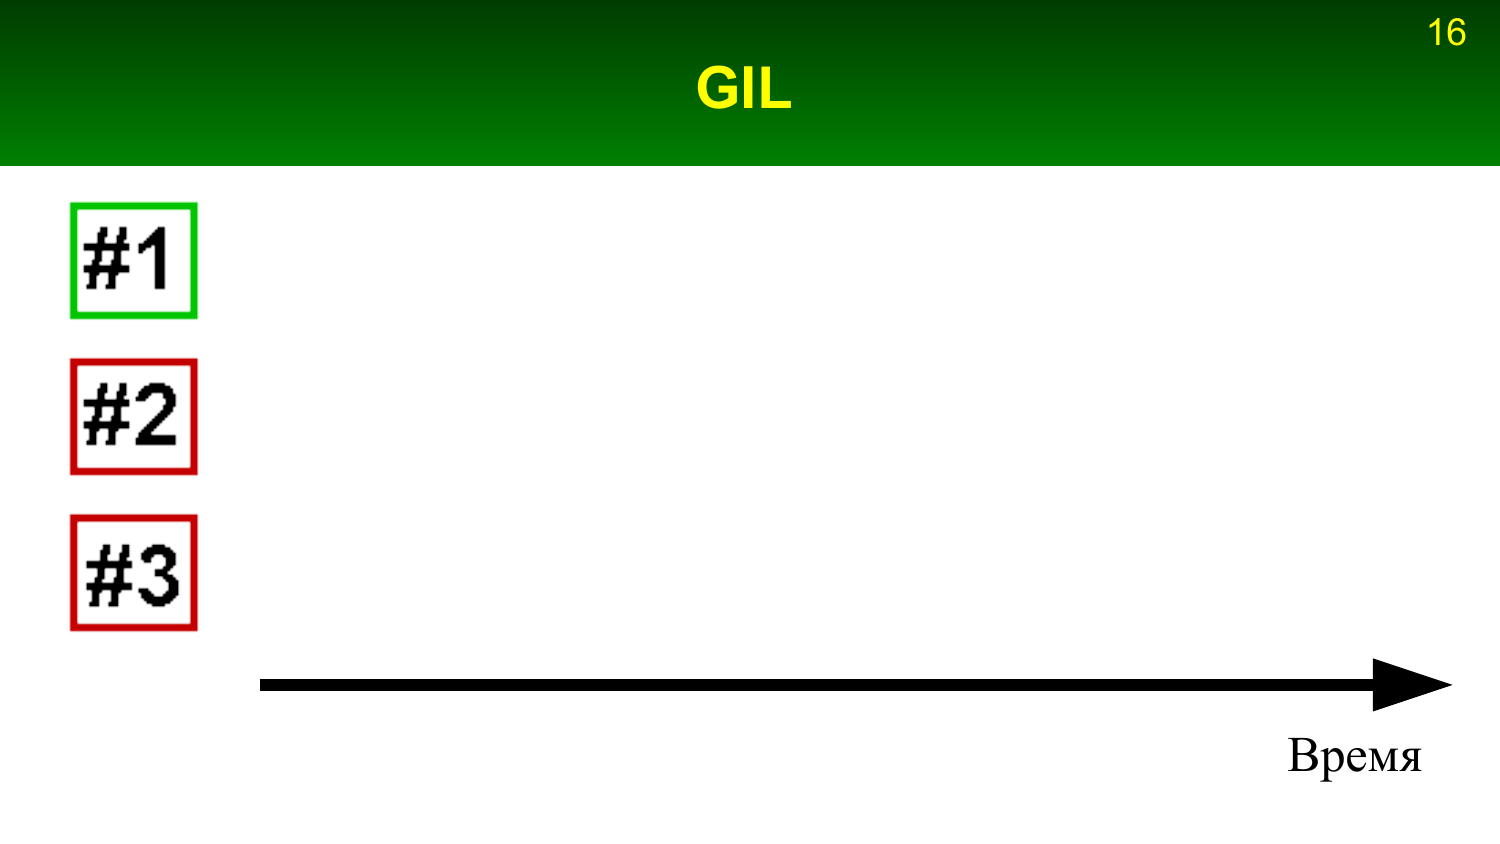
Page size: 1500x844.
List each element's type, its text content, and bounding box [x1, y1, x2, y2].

text_box Время [1287, 714, 1438, 798]
picture [65, 200, 1465, 638]
title GIL [11, 5, 1477, 164]
